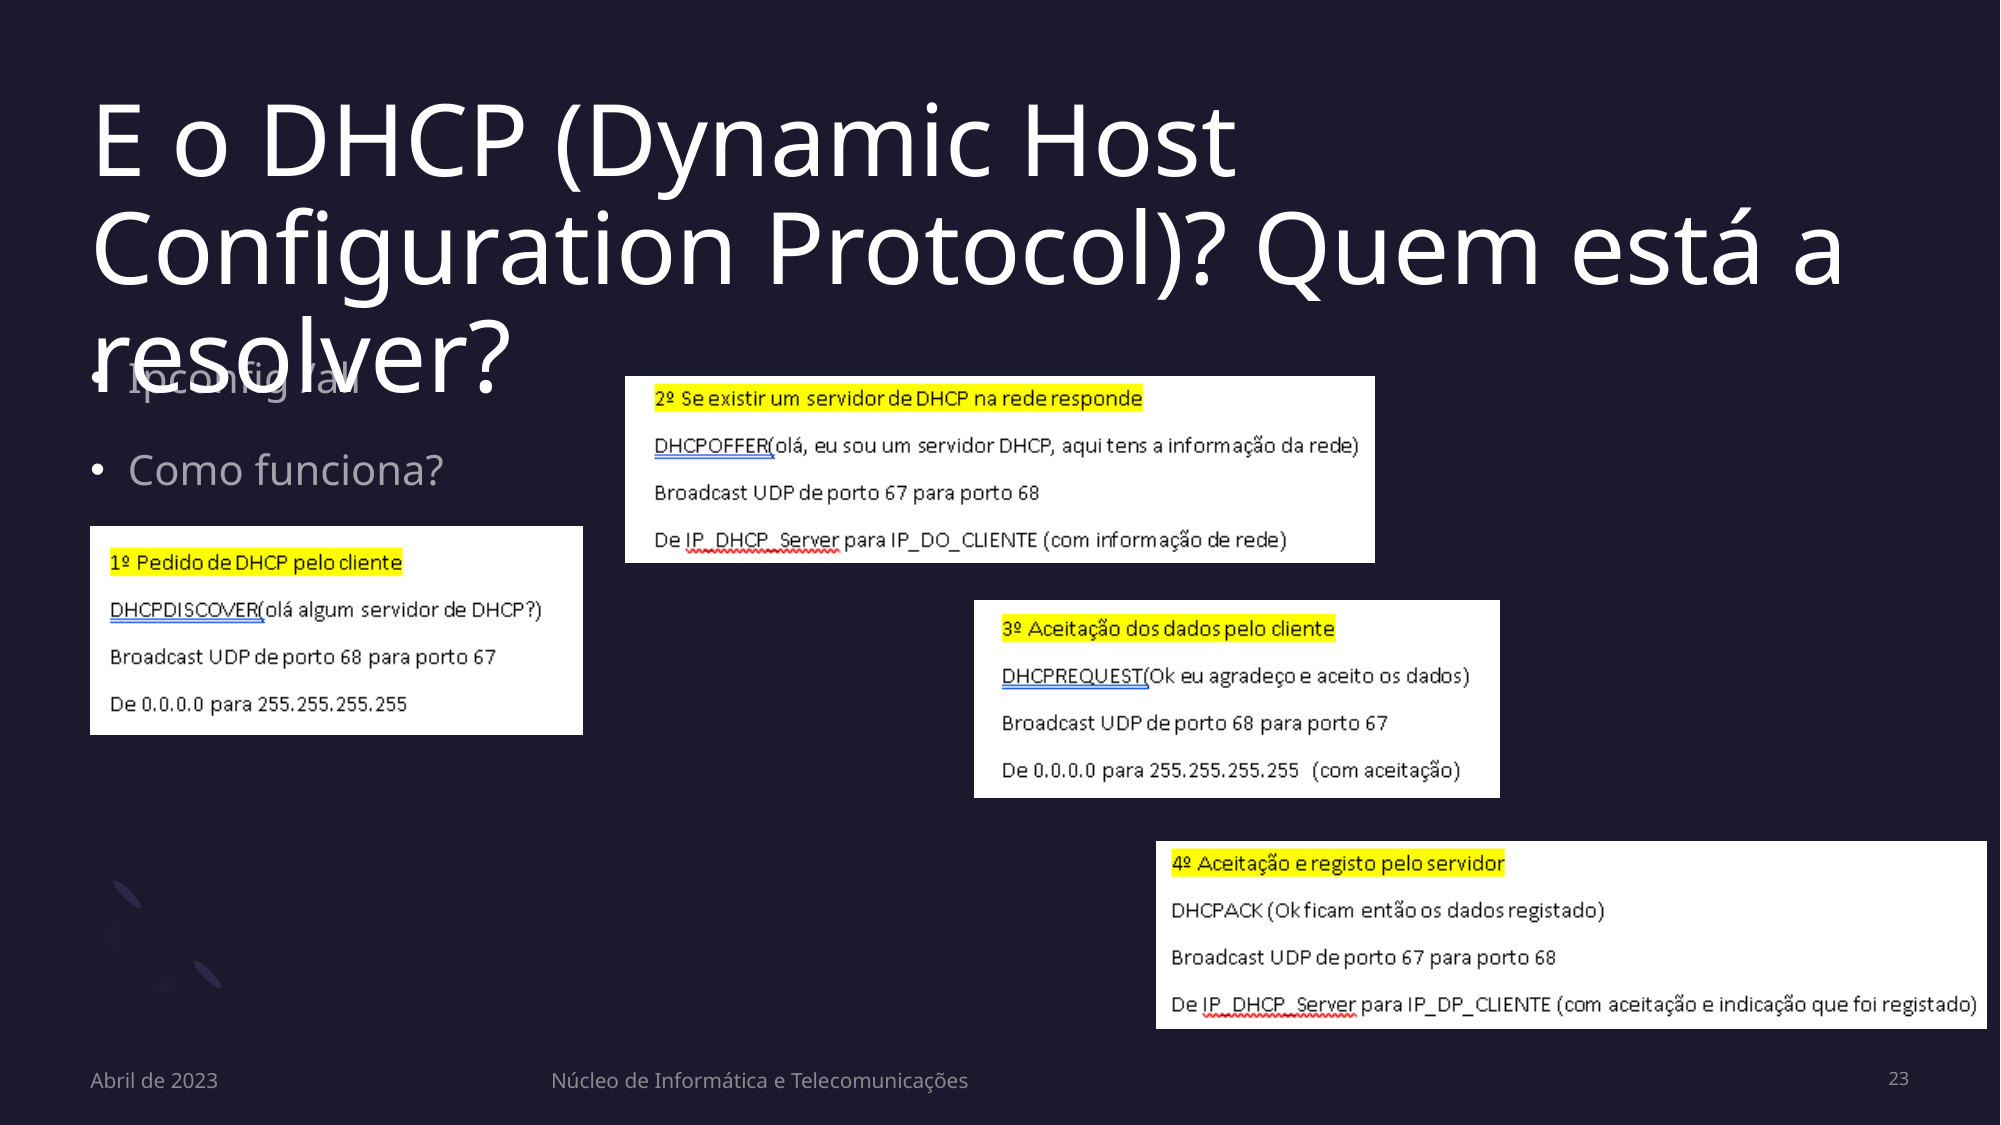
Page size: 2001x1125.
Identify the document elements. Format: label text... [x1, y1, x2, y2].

picture [90, 526, 583, 735]
slide_number <número> [1632, 1067, 1910, 1093]
slide_number Abril de 2023 [90, 1067, 522, 1093]
picture [1156, 841, 1987, 1029]
title E o DHCP (Dynamic Host Configuration Protocol)? Quem está a resolver? [90, 90, 1910, 309]
list Ipconfig /all Como funciona? [90, 346, 1910, 1000]
footer Núcleo de Informática e Telecomunicações [551, 1067, 1598, 1093]
picture [974, 600, 1500, 798]
picture [625, 376, 1375, 563]
